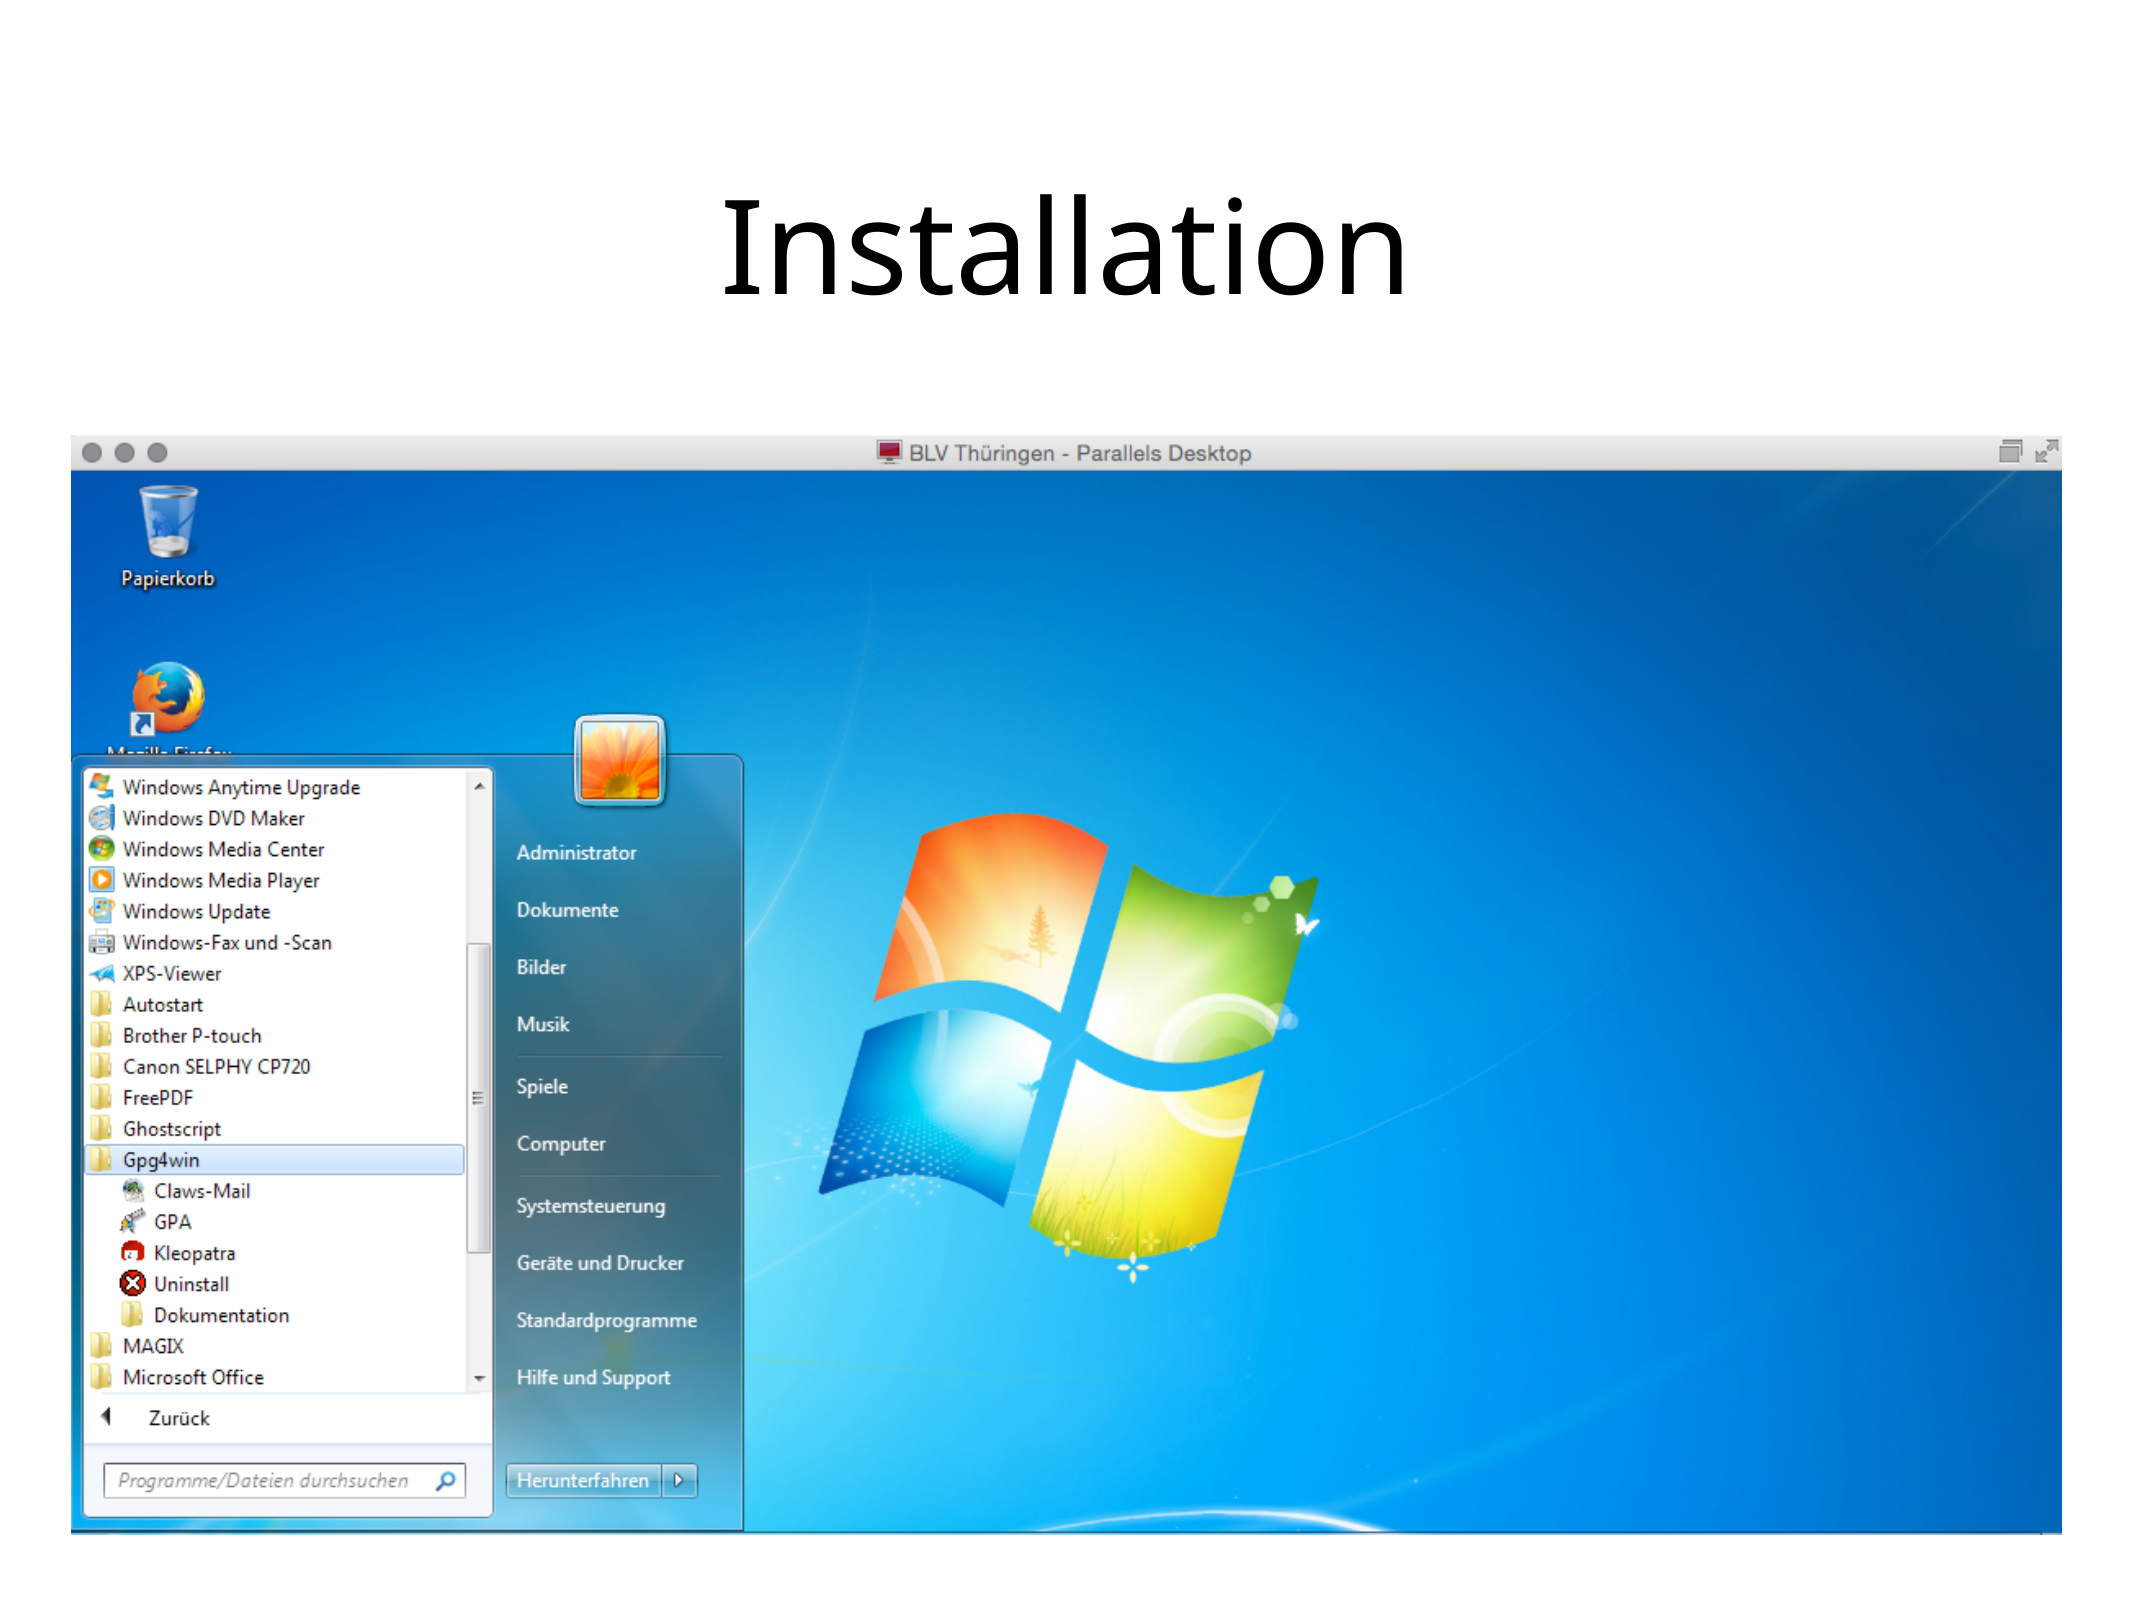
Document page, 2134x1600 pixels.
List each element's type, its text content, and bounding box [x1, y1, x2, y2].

picture [71, 435, 2062, 1535]
title Installation [208, 41, 1925, 435]
